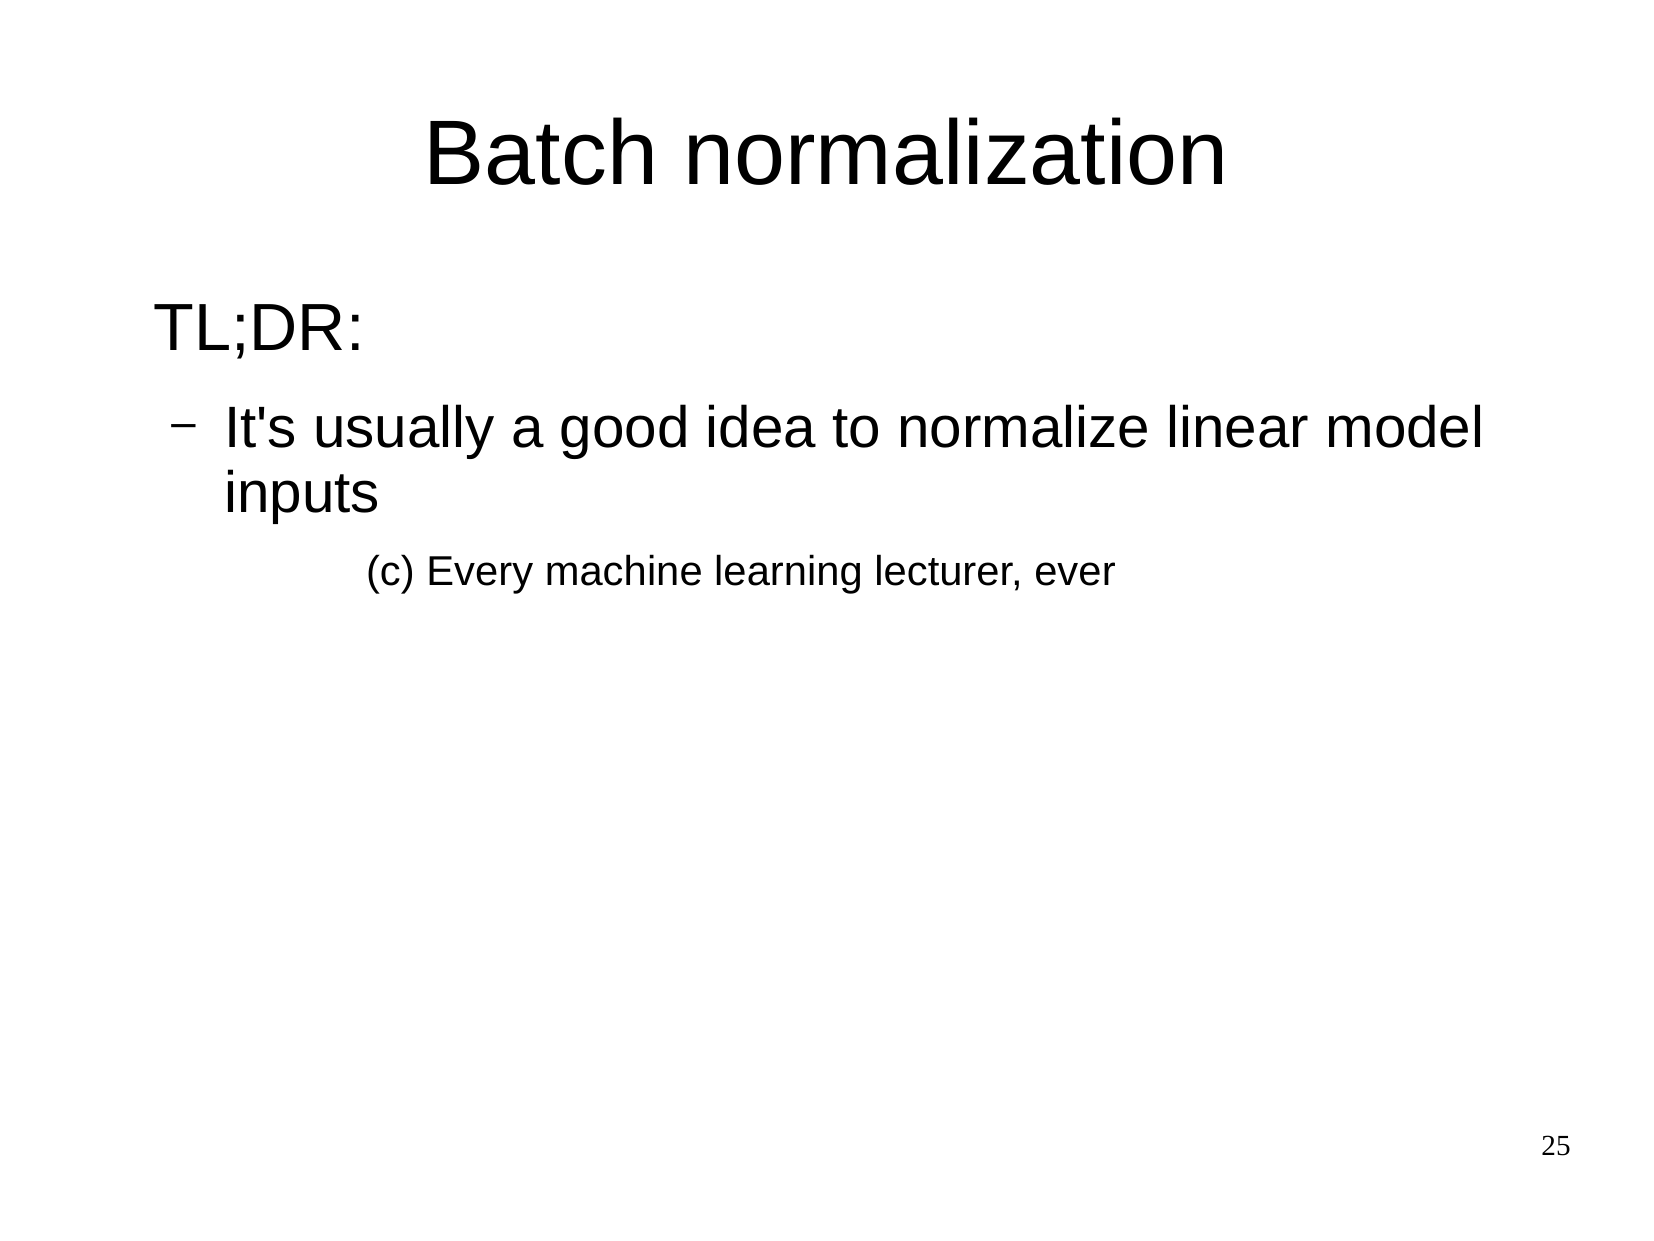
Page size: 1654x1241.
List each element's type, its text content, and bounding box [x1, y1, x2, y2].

list TL;DR: It's usually a good idea to normalize linear model inputs (c) Every machine learning lecturer, ever [82, 290, 1571, 1010]
title Batch normalization [82, 49, 1571, 257]
